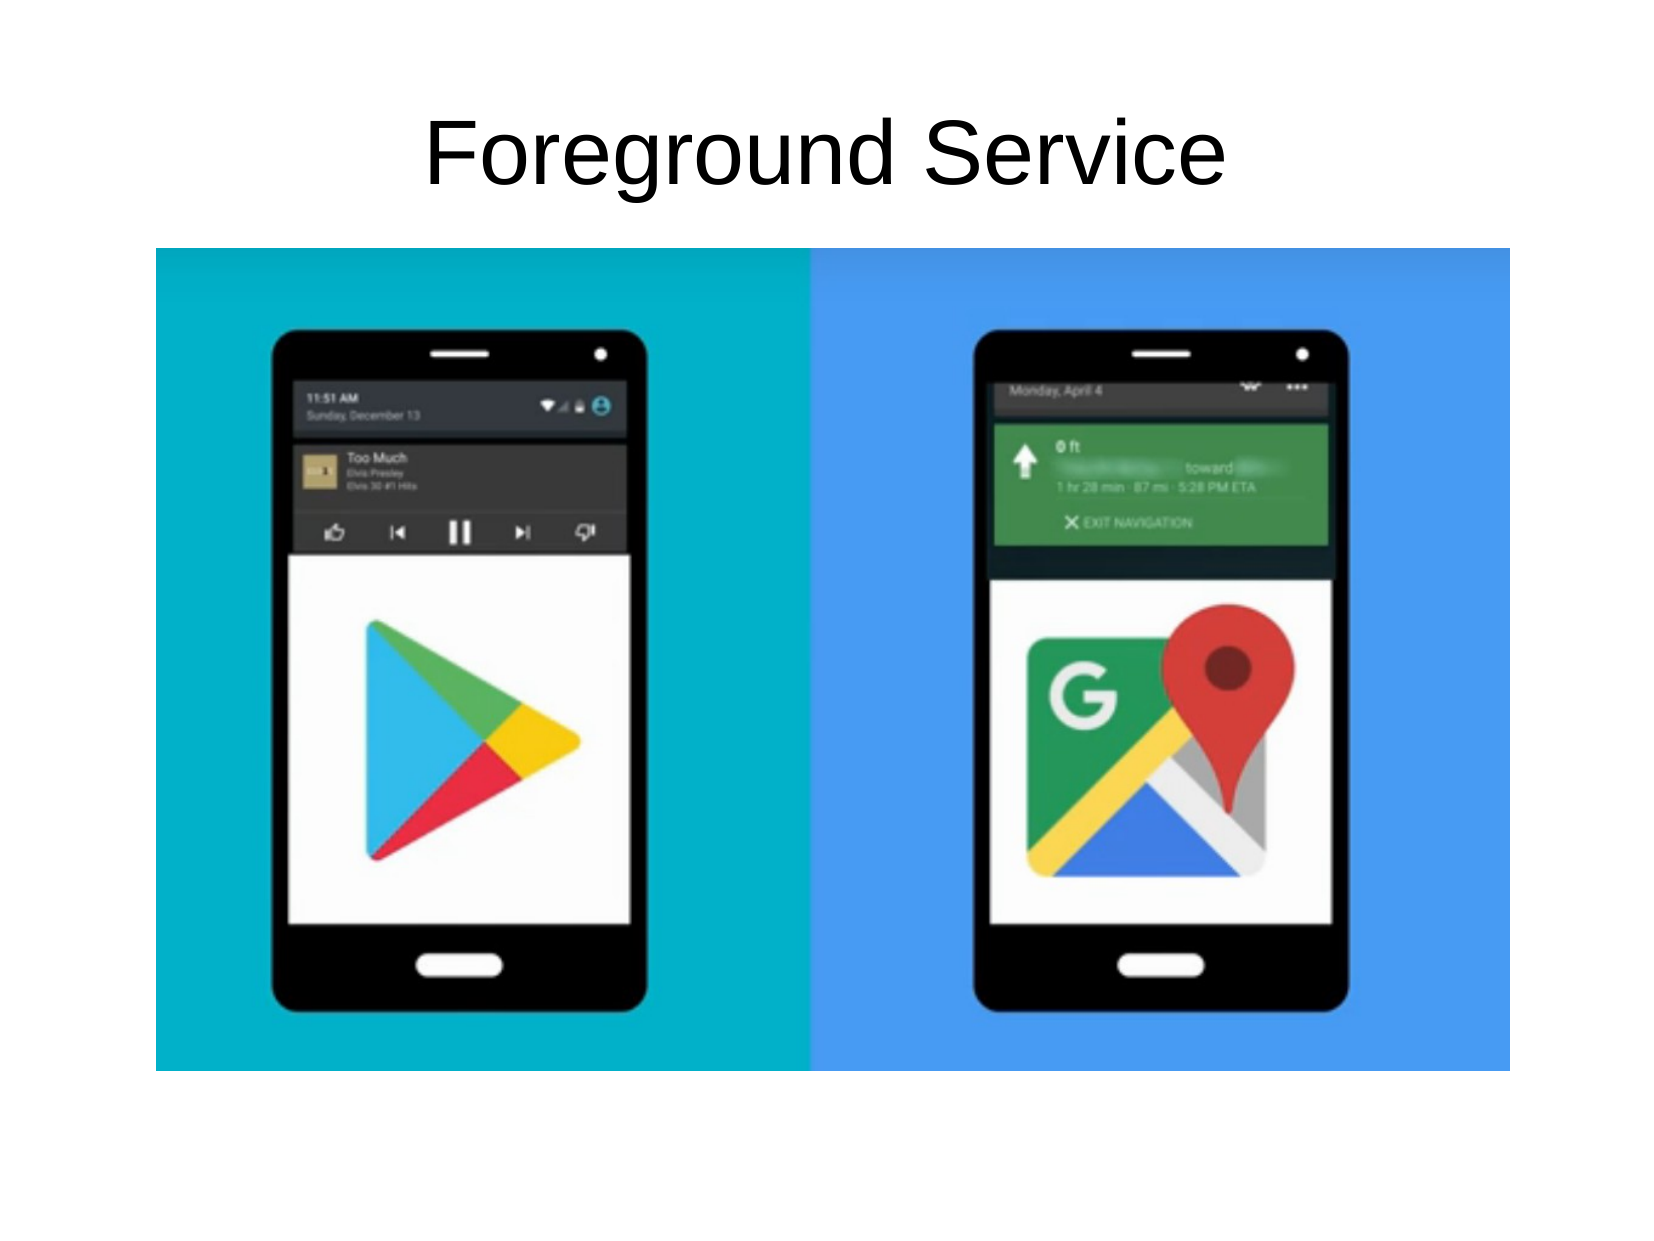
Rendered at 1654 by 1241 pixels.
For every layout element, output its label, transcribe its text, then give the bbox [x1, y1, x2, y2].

picture [156, 257, 1510, 1071]
title Foreground Service [82, 49, 1571, 257]
